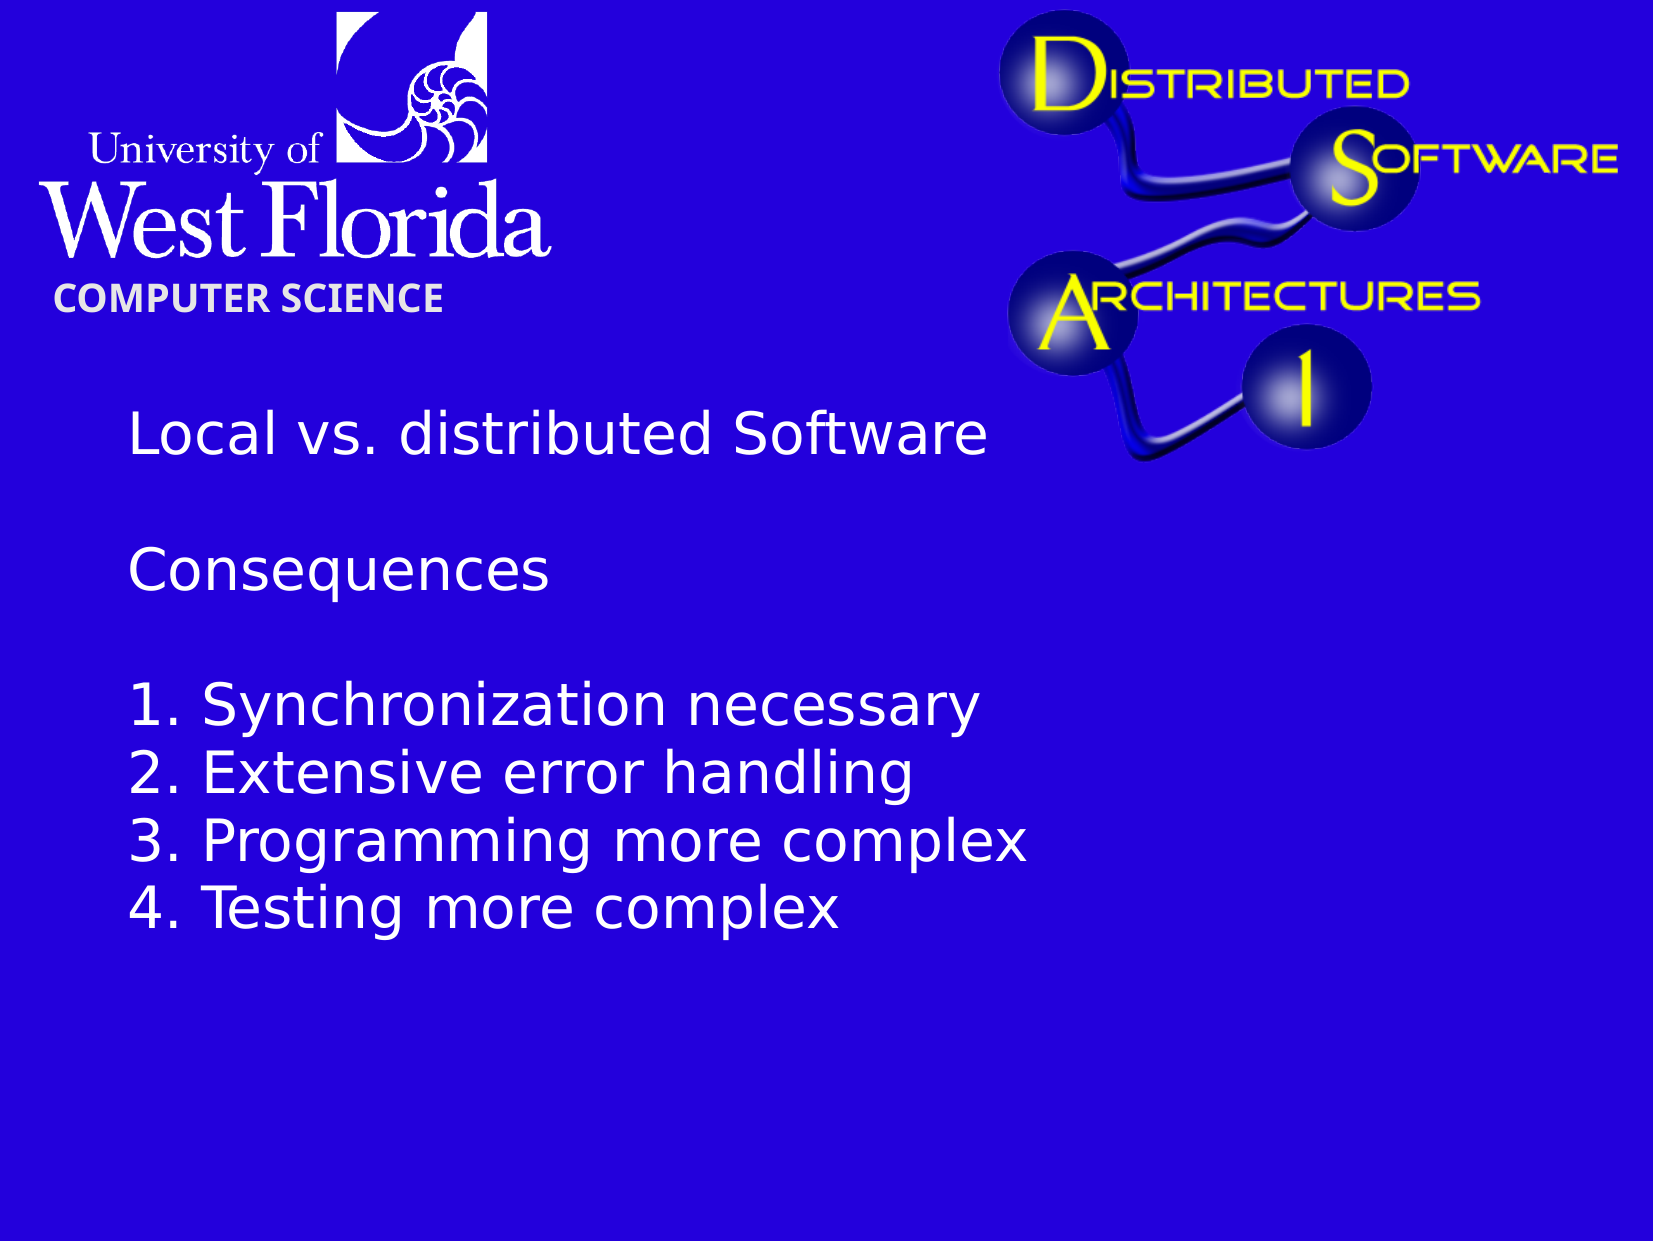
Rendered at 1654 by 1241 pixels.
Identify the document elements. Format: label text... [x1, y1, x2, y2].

text_box COMPUTER SCIENCE [37, 262, 563, 334]
text_box Local vs. distributed Software Consequences 1. Synchronization necessary 2. Extensive error handling 3. Programming more complex 4. Testing more complex [112, 393, 1463, 1165]
picture [910, 0, 1653, 506]
picture [37, 0, 559, 262]
